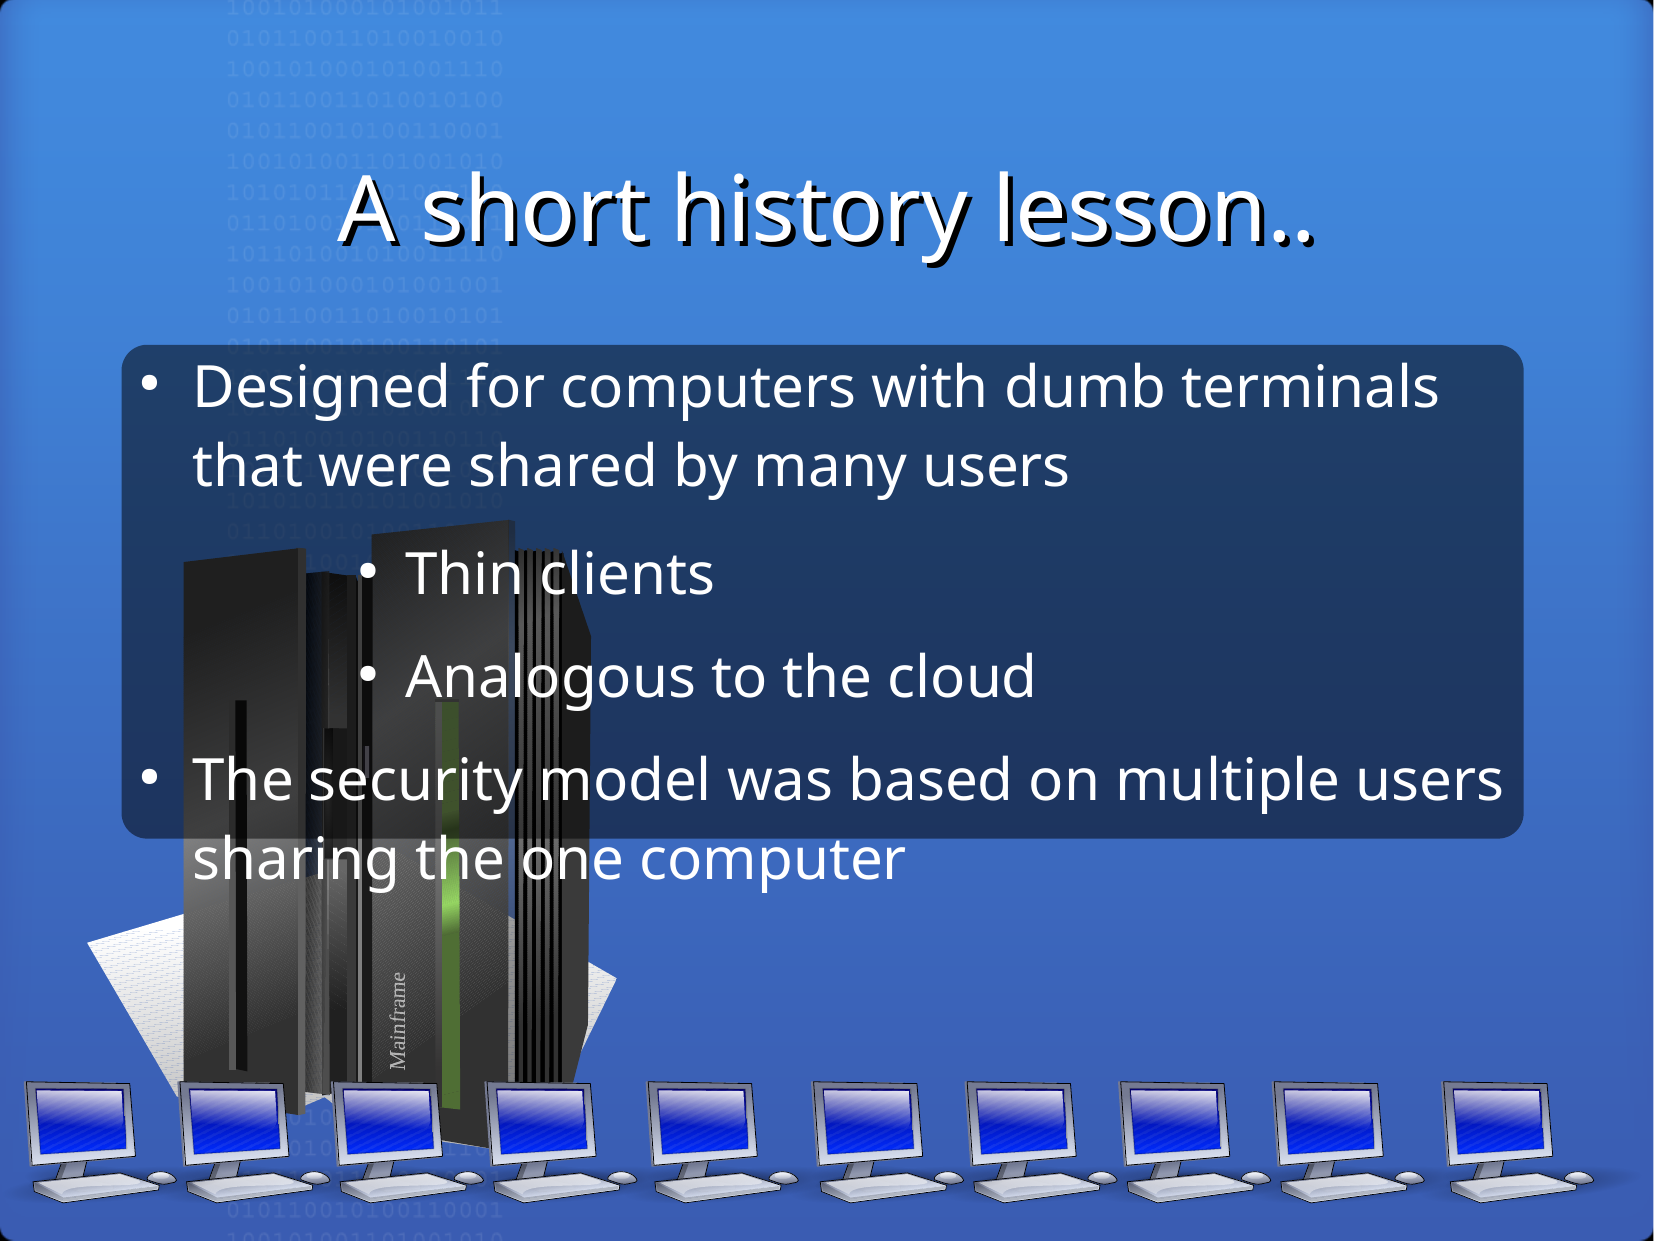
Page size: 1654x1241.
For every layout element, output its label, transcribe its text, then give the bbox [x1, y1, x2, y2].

title A short history lesson.. [121, 102, 1534, 310]
picture [0, 0, 1654, 1241]
list Designed for computers with dumb terminals that were shared by many users Thin clients Analogous to the cloud The security model was based on multiple users sharing the one computer [121, 344, 1534, 1061]
